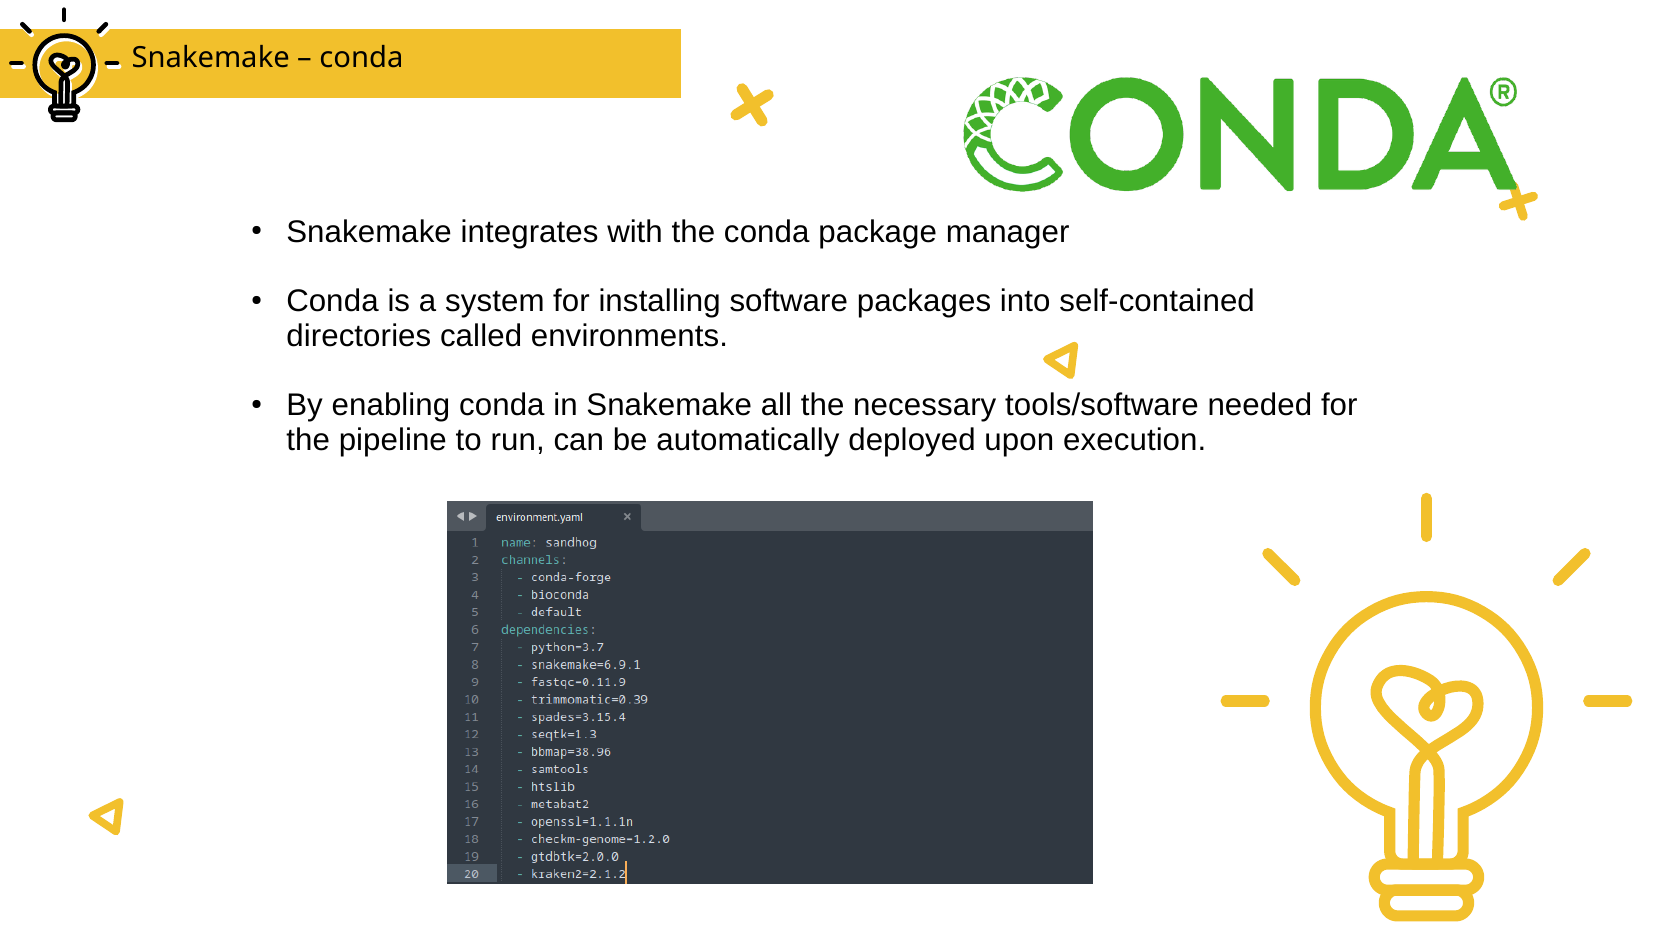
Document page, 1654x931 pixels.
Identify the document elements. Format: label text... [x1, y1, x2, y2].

picture [885, 0, 1595, 277]
text_box Snakemake integrates with the conda package manager Conda is a system for installing software packages into self-contained directories called environments. By enabling conda in Snakemake all the necessary tools/software needed for the pipeline to run, can be automatically deployed upon execution. [236, 206, 1388, 465]
title Snakemake – conda [131, 16, 578, 97]
picture [447, 501, 1093, 884]
